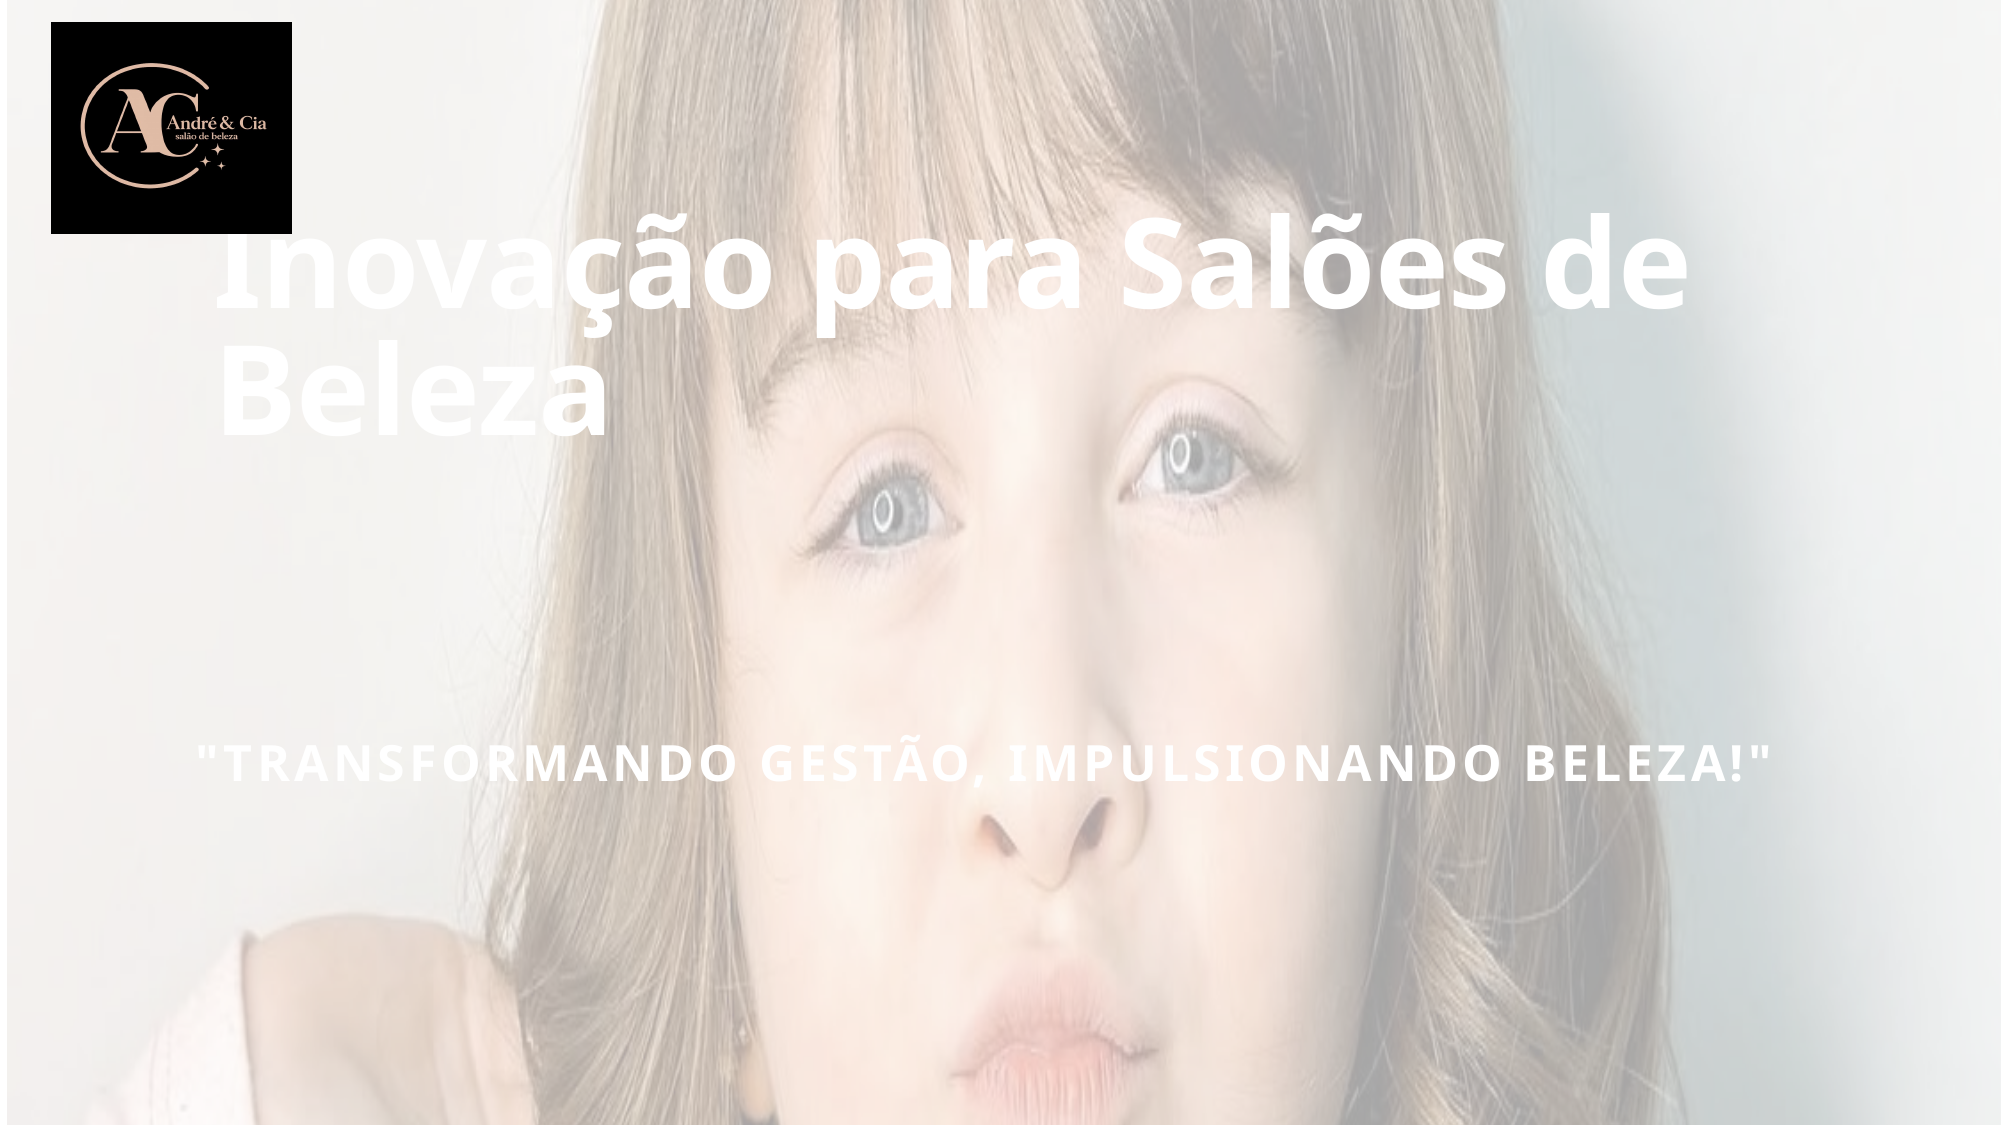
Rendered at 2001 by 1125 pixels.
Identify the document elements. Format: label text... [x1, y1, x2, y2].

list "Transformando gestão, impulsionando beleza!" [180, 730, 1831, 919]
title Inovação para Salões de Beleza [198, 124, 1856, 469]
picture [7, 0, 2000, 1125]
